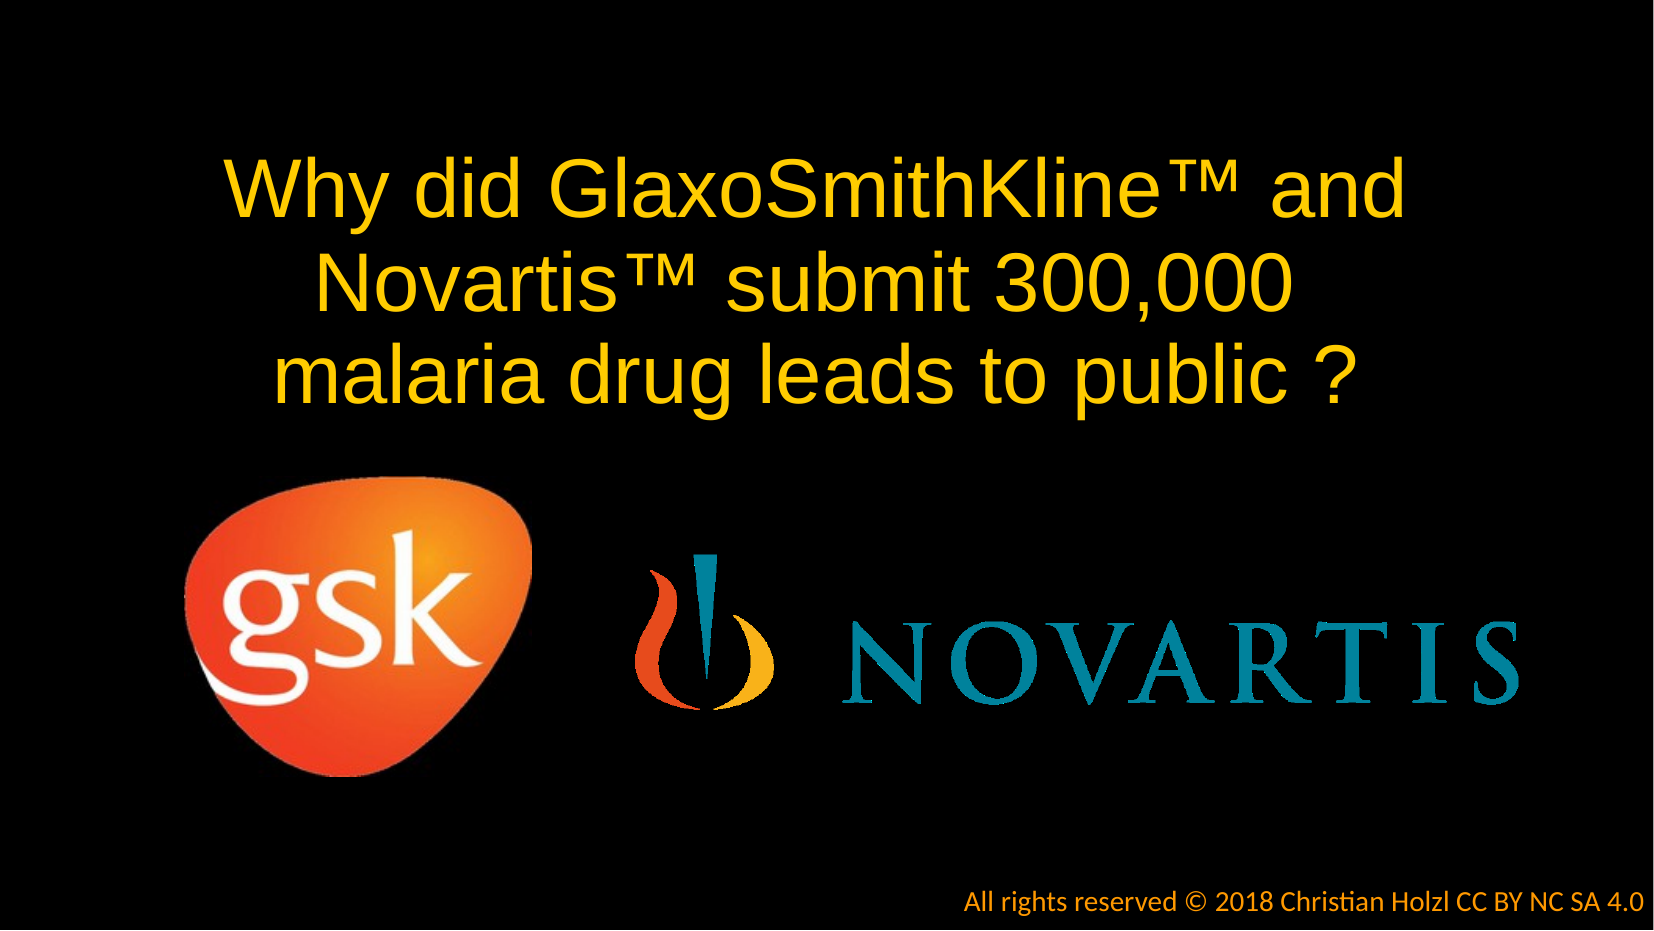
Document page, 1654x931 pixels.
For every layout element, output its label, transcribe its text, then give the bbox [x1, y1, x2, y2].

picture [184, 476, 532, 777]
title Why did GlaxoSmithKline™ and Novartis™ submit 300,000 malaria drug leads to public ? [71, 59, 1561, 598]
picture [606, 549, 1552, 717]
